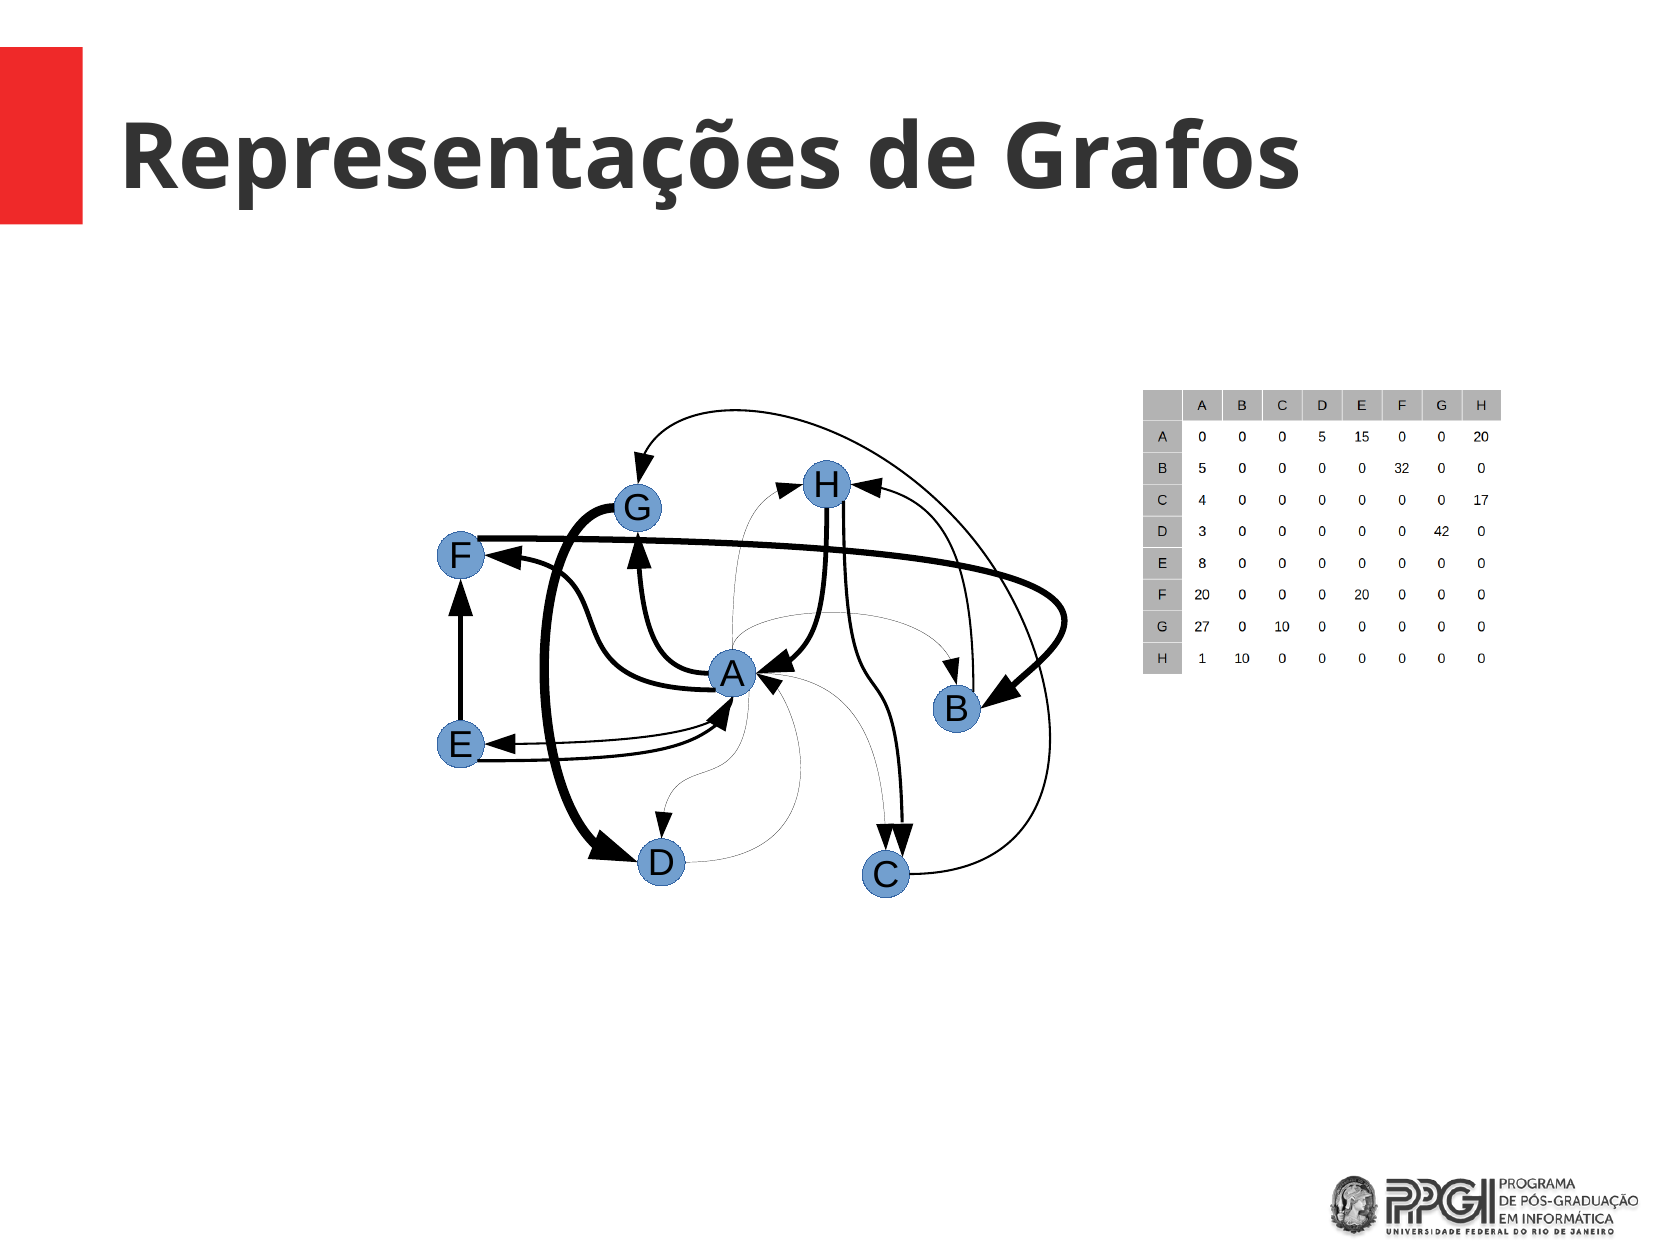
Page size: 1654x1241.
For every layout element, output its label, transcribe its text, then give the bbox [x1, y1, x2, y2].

text_box E [437, 720, 485, 768]
text_box B [933, 685, 981, 733]
text_box F [437, 531, 485, 579]
text_box A [708, 649, 756, 697]
text_box C [862, 850, 910, 898]
text_box D [637, 838, 686, 886]
title Representações de Grafos [118, 49, 1571, 257]
text_box H [803, 460, 851, 508]
text_box G [614, 484, 662, 532]
picture [1142, 389, 1501, 674]
